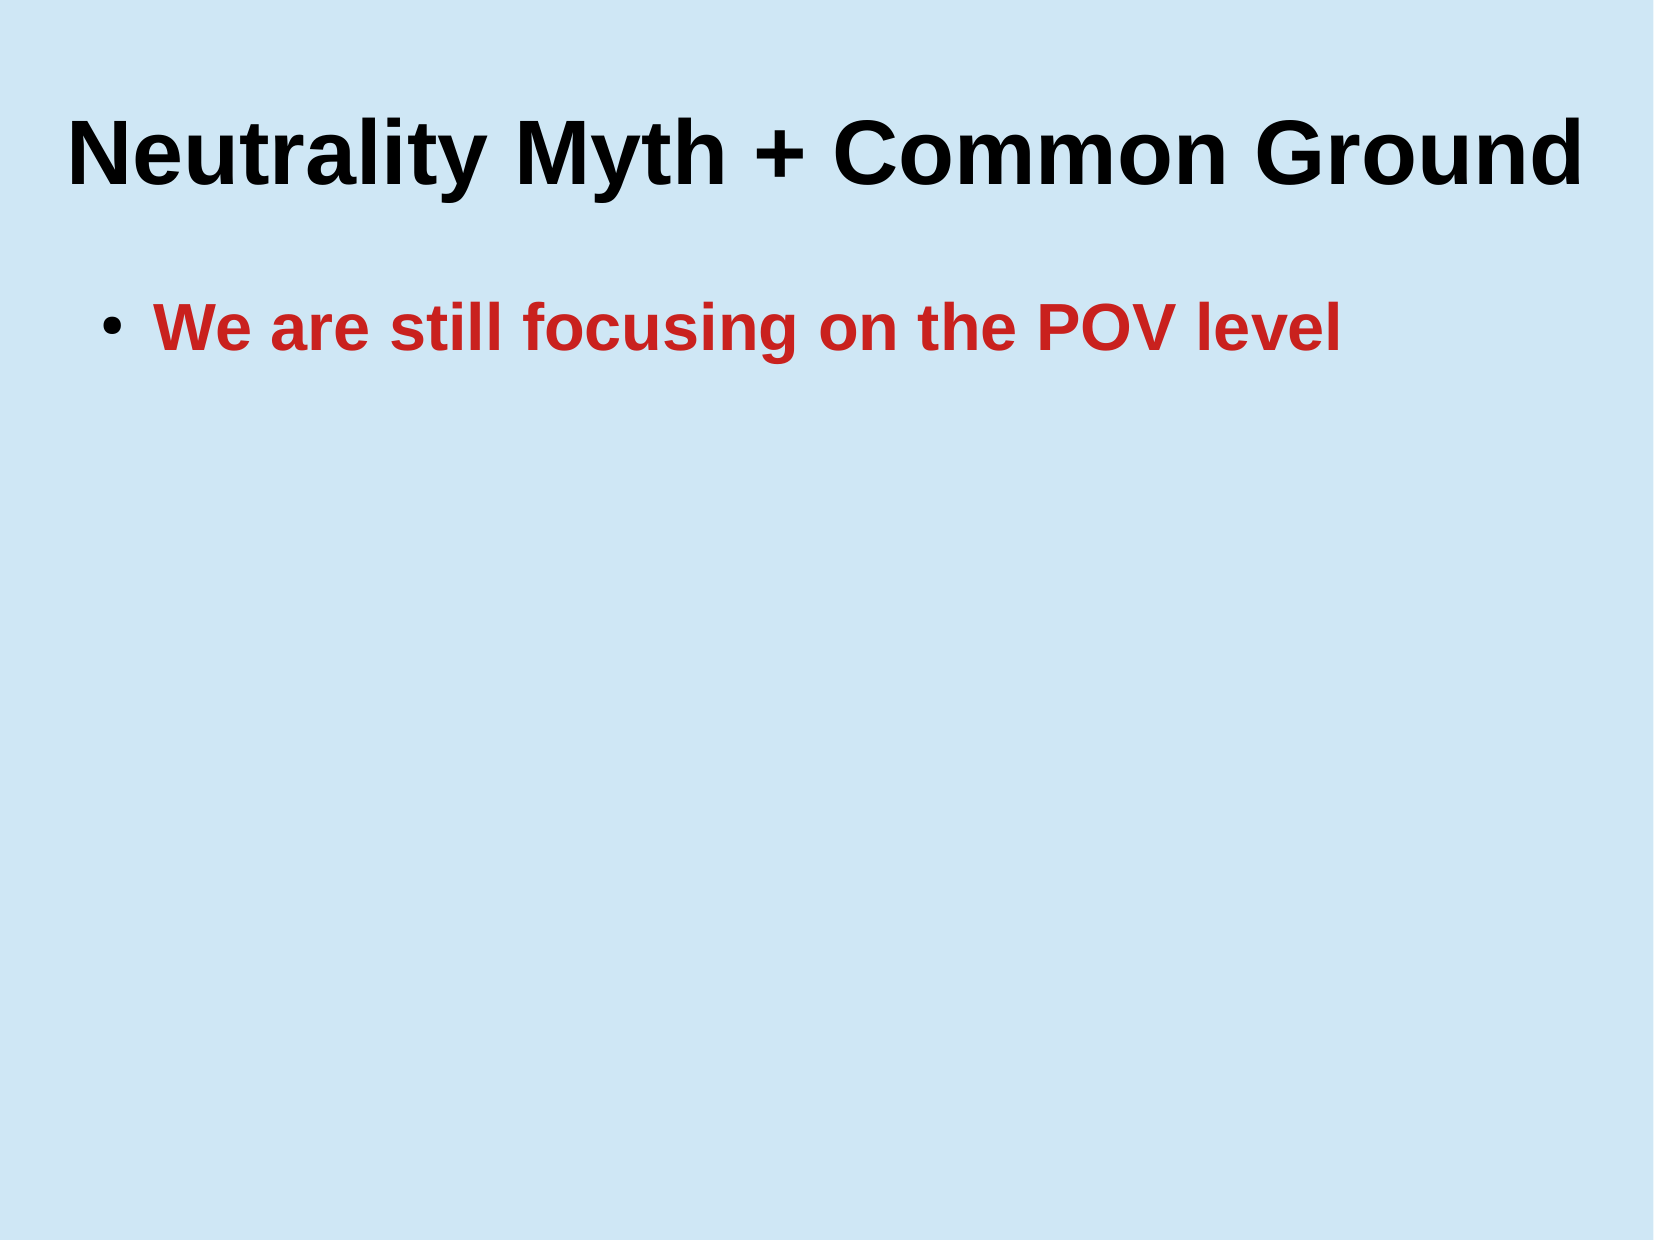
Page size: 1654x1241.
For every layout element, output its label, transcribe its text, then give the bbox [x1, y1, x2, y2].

title Neutrality Myth + Common Ground [29, 49, 1625, 257]
list We are still focusing on the POV level [82, 290, 1571, 1010]
